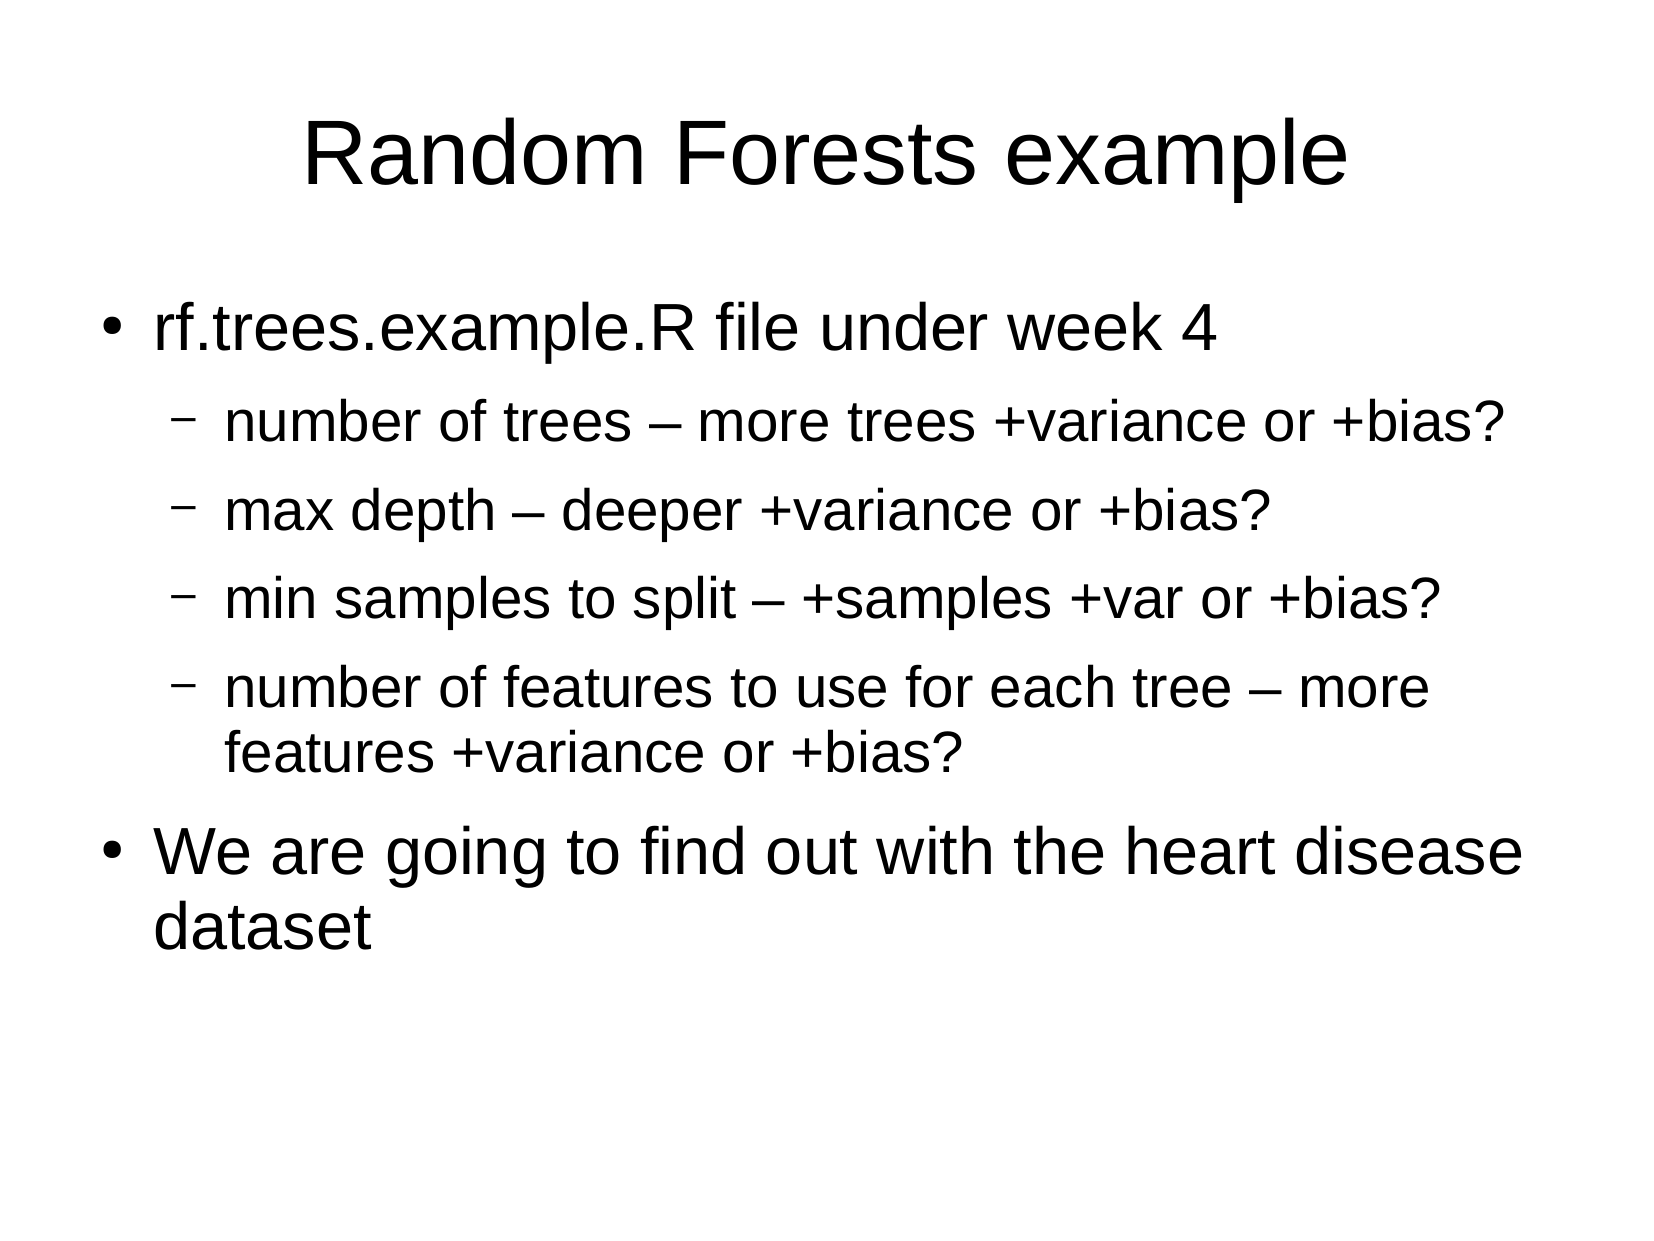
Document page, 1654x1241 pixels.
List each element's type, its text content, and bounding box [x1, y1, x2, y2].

title Random Forests example [82, 49, 1571, 257]
list rf.trees.example.R file under week 4 number of trees – more trees +variance or +bias? max depth – deeper +variance or +bias? min samples to split – +samples +var or +bias? number of features to use for each tree – more features +variance or +bias? We are going to find out with the heart disease dataset [82, 290, 1571, 1010]
